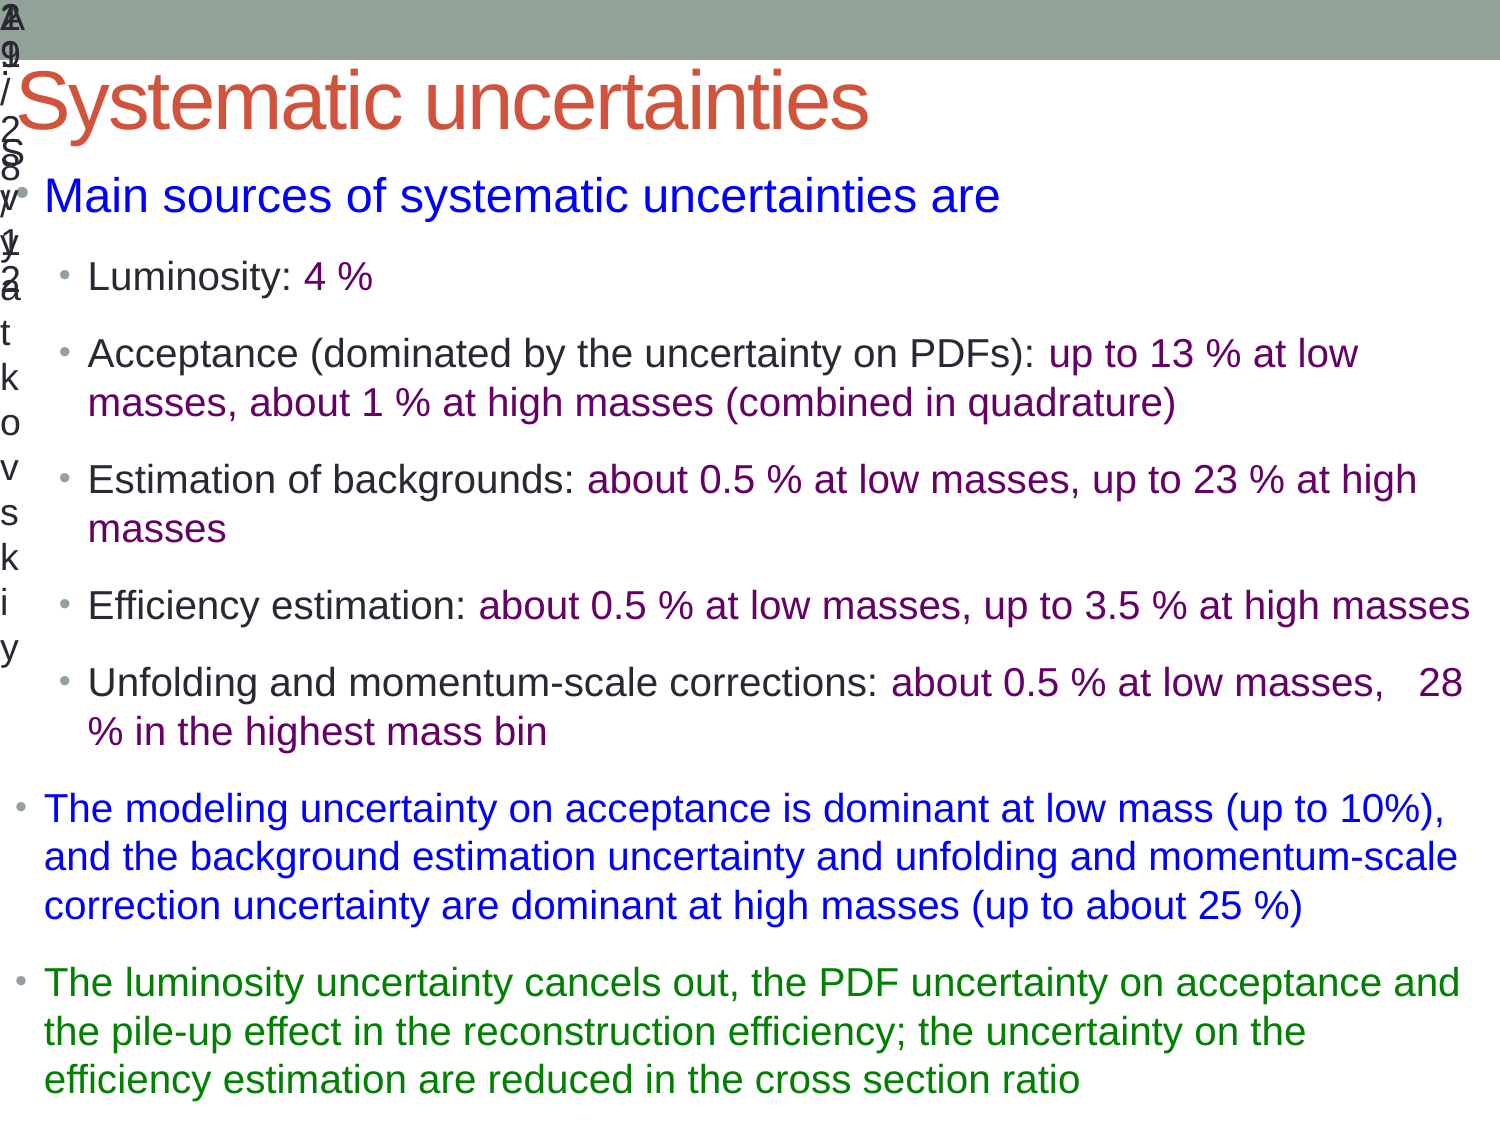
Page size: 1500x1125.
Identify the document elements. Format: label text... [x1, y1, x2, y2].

list Main sources of systematic uncertainties are Luminosity: 4 % Acceptance (dominated by the uncertainty on PDFs): up to 13 % at low masses, about 1 % at high masses (combined in quadrature) Estimation of backgrounds: about 0.5 % at low masses, up to 23 % at high masses Efficiency estimation: about 0.5 % at low masses, up to 3.5 % at high masses Unfolding and momentum-scale corrections: about 0.5 % at low masses, 28 % in the highest mass bin The modeling uncertainty on acceptance is dominant at low mass (up to 10%), and the background estimation uncertainty and unfolding and momentum-scale correction uncertainty are dominant at high masses (up to about 25 %) The luminosity uncertainty cancels out, the PDF uncertainty on acceptance and the pile-up effect in the reconstruction efficiency; the uncertainty on the efficiency estimation are reduced in the cross section ratio [0, 156, 1500, 1125]
title Systematic uncertainties [0, 14, 1500, 156]
